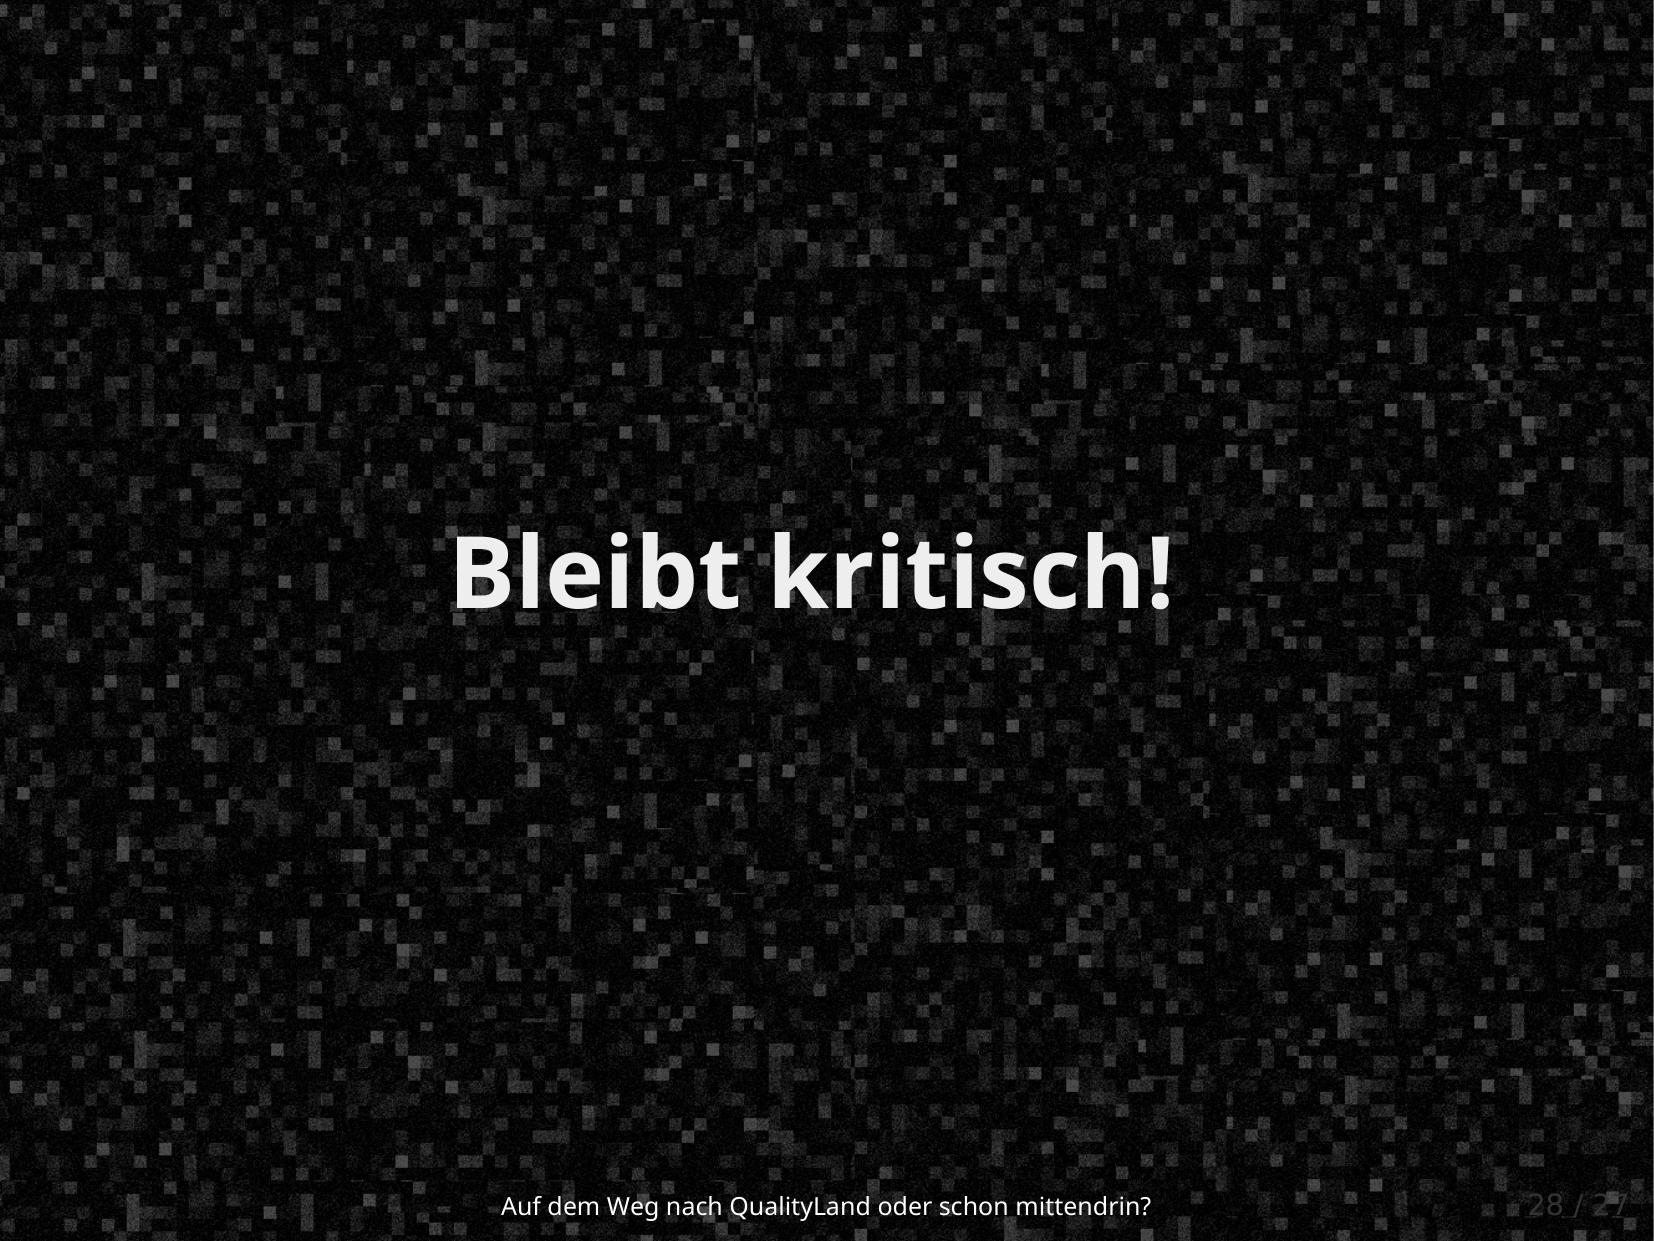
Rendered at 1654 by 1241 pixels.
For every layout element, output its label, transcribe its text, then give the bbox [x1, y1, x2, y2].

picture [0, 0, 1654, 1241]
title Bleibt kritisch! [118, 470, 1506, 669]
